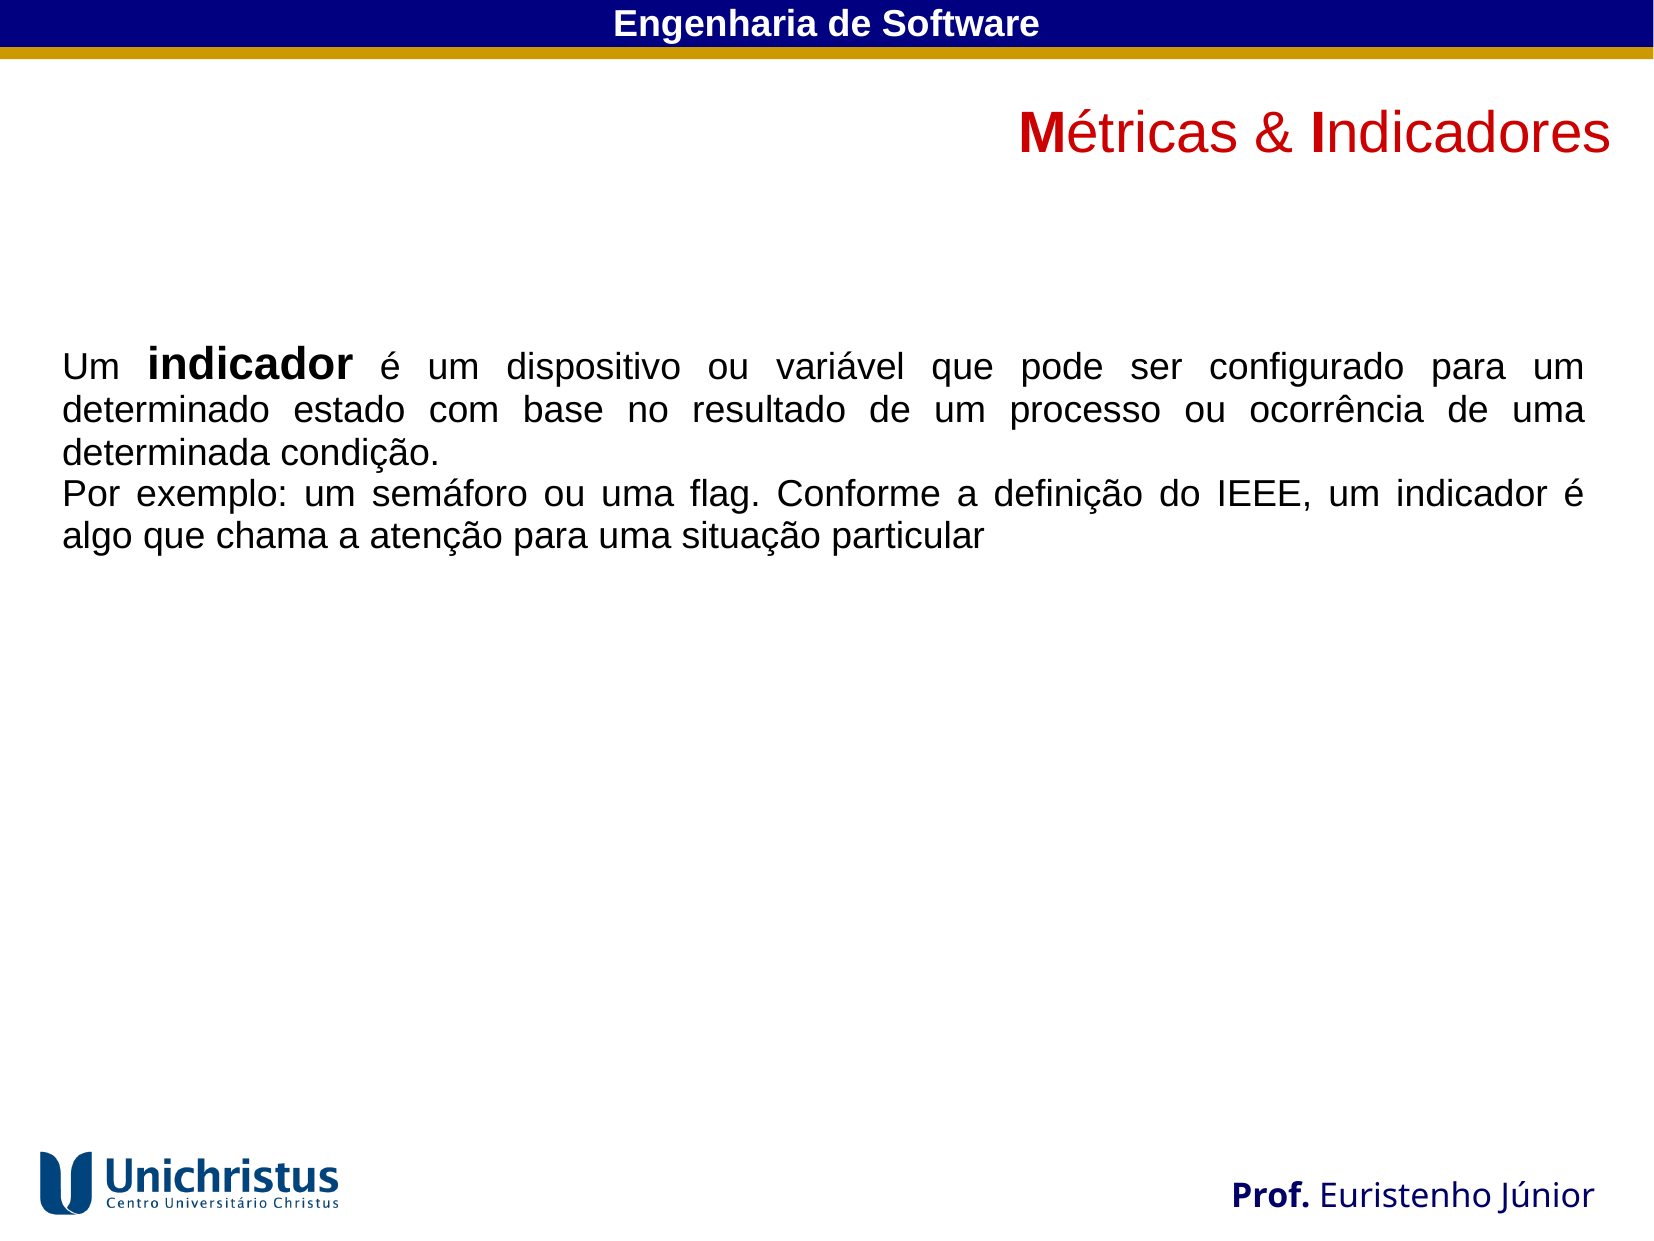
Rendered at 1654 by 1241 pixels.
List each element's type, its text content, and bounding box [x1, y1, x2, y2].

picture [35, 1148, 343, 1217]
text_box Prof. Euristenho Júnior [1216, 1163, 1654, 1224]
text_box Um indicador é um dispositivo ou variável que pode ser configurado para um determinado estado com base no resultado de um processo ou ocorrência de uma determinada condição. Por exemplo: um semáforo ou uma flag. Conforme a definição do IEEE, um indicador é algo que chama a atenção para uma situação particular [47, 330, 1600, 565]
text_box [0, 47, 1654, 60]
text_box Métricas & Indicadores [1003, 92, 1654, 173]
text_box Engenharia de Software [0, 0, 1654, 47]
